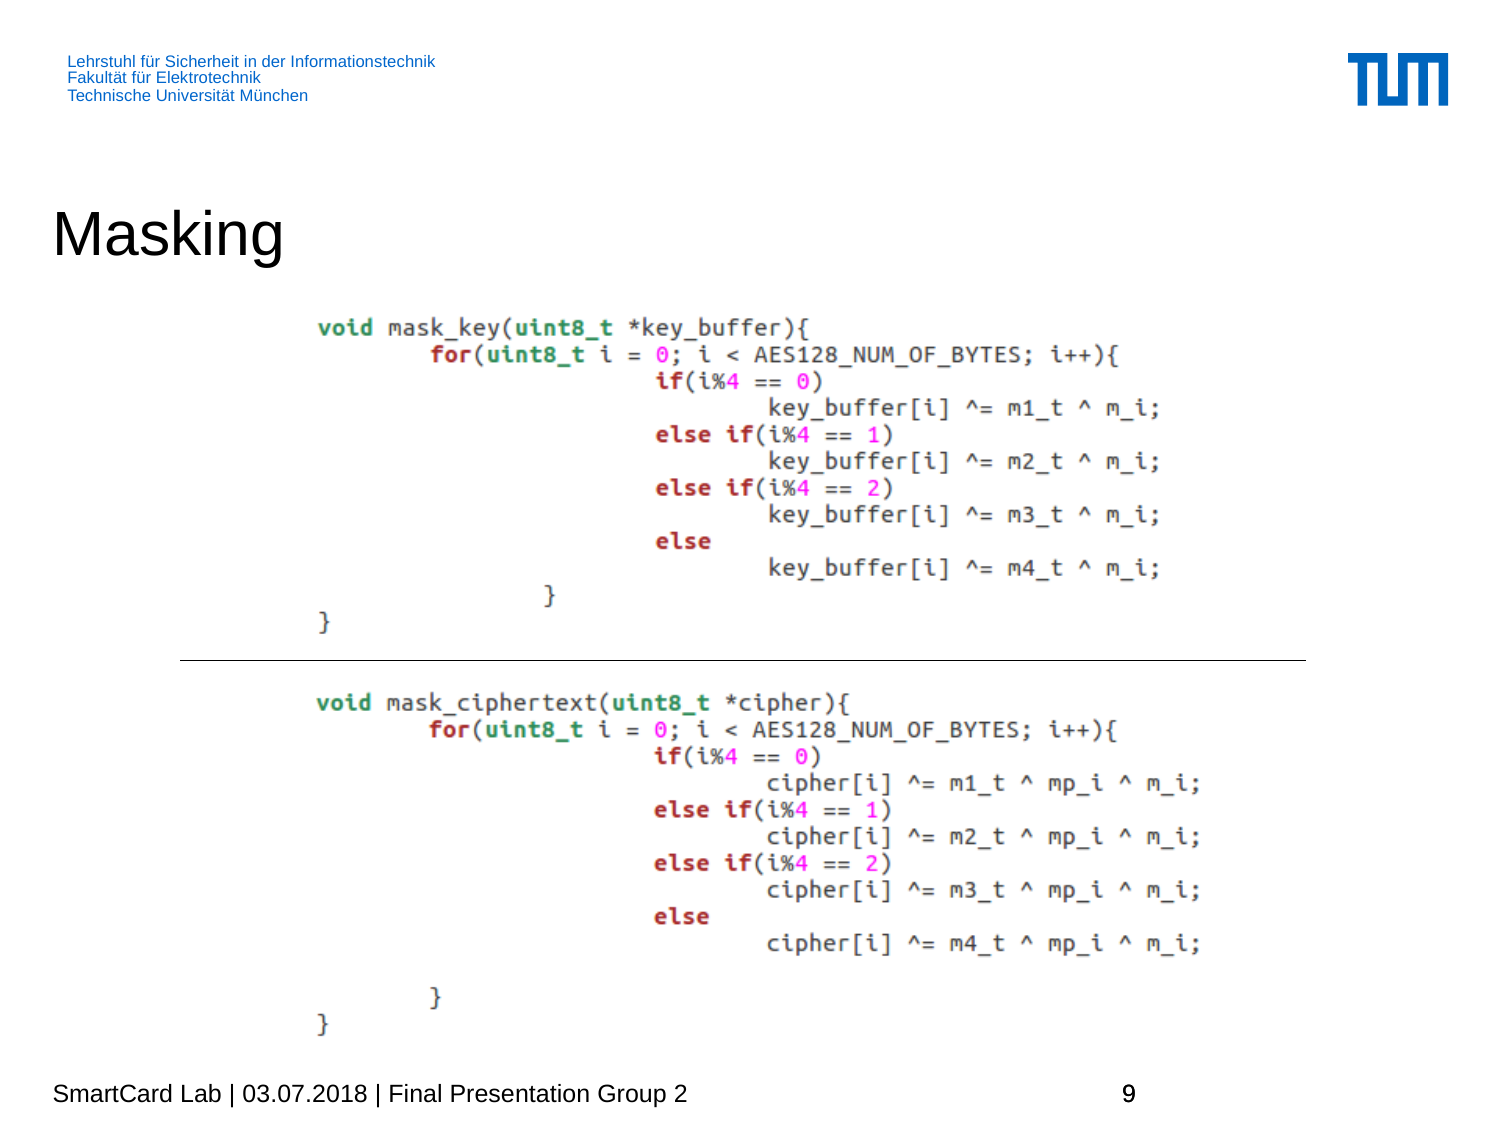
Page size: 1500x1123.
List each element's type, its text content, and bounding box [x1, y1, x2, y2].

text_box <number> [1122, 1062, 1459, 1123]
picture [315, 314, 1180, 645]
title Masking [52, 192, 1453, 268]
text_box SmartCard Lab | 03.07.2018 | Final Presentation Group 2 [52, 1062, 1116, 1123]
picture [315, 689, 1208, 1044]
